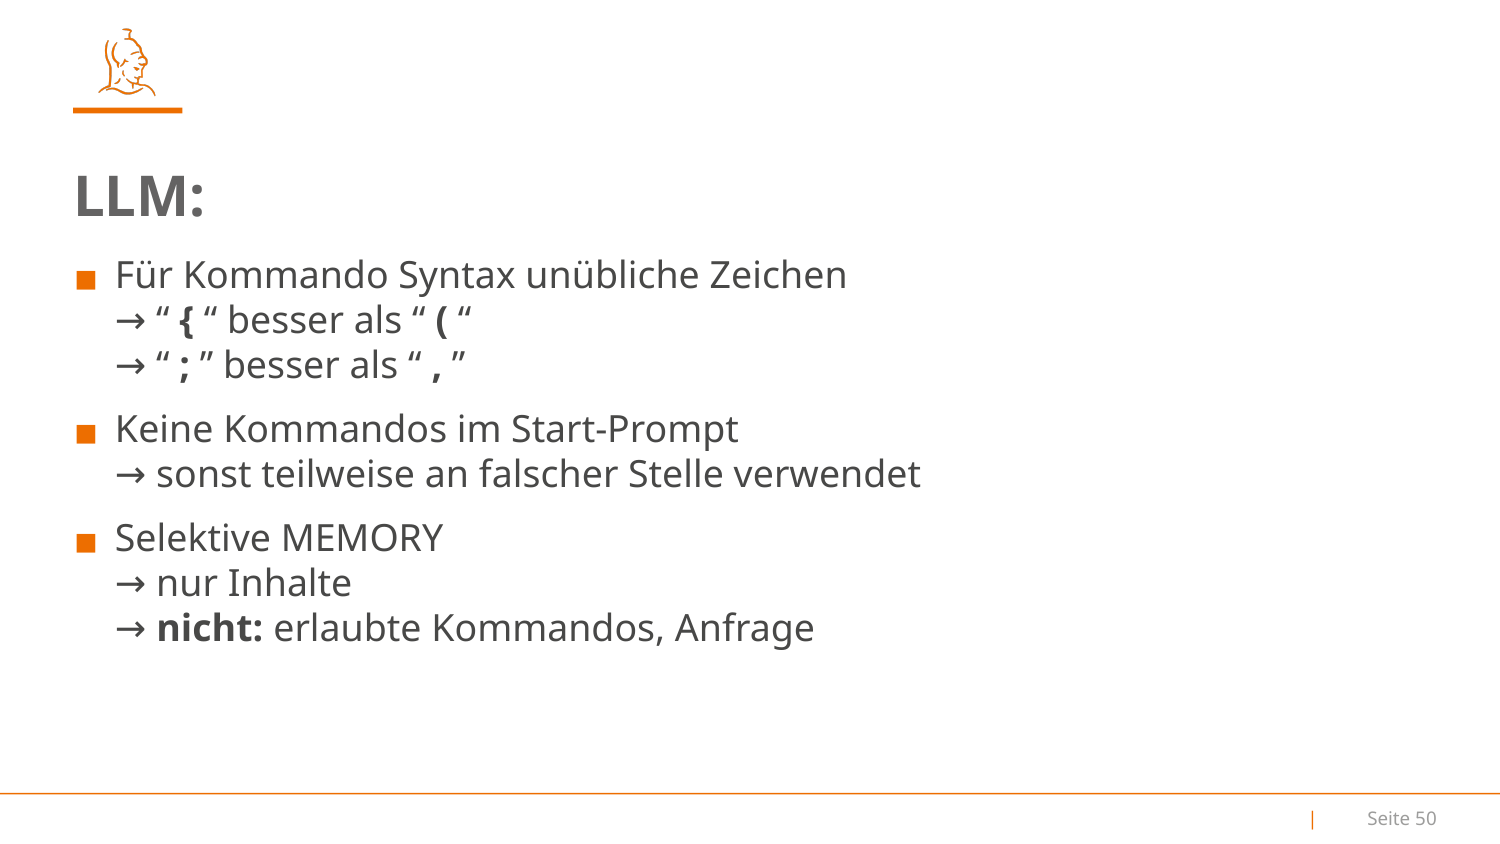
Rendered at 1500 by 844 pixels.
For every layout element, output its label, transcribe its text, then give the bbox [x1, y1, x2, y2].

list LLM: [62, 155, 1230, 237]
list Für Kommando Syntax unübliche Zeichen → “ { “ besser als “ ( “ → “ ; ” besser als “ , ” Keine Kommandos im Start-Prompt → sonst teilweise an falscher Stelle verwendet Selektive MEMORY → nur Inhalte → nicht: erlaubte Kommandos, Anfrage [62, 245, 1036, 775]
picture [95, 26, 158, 98]
